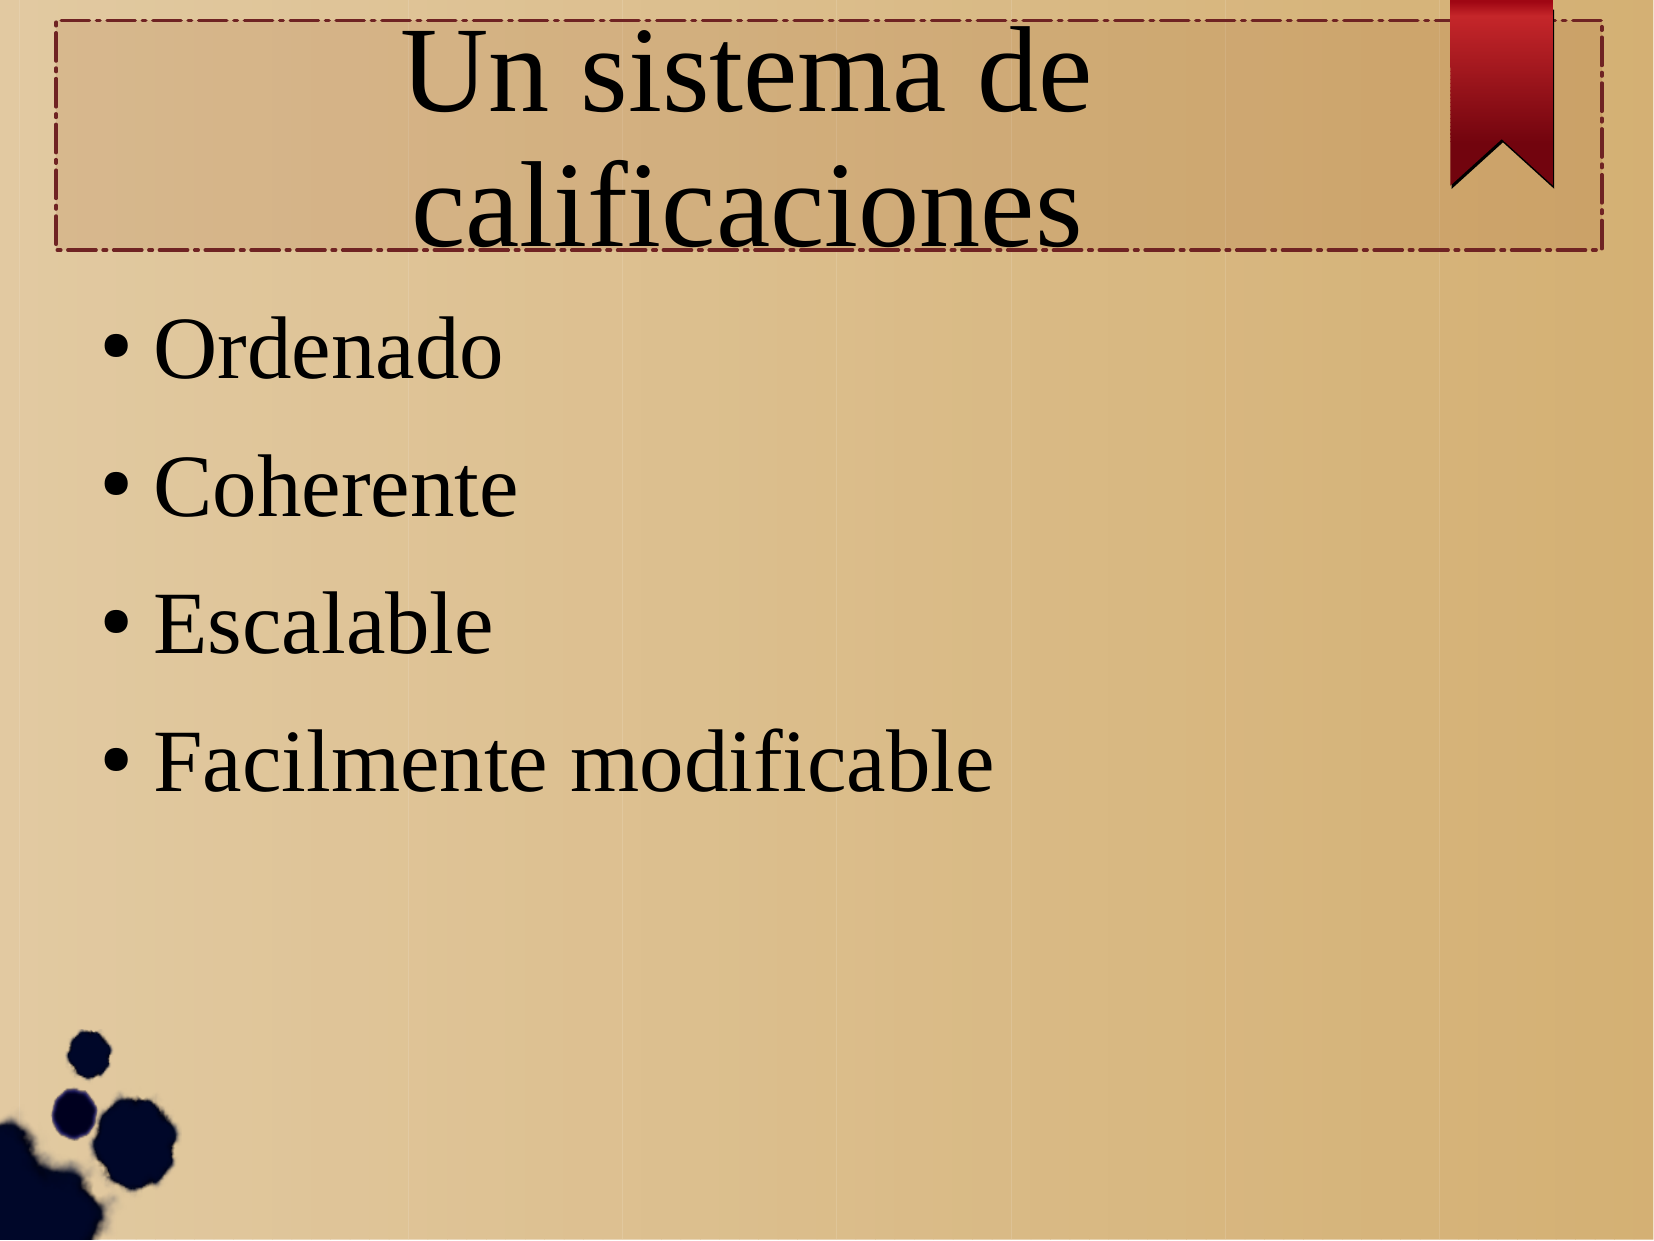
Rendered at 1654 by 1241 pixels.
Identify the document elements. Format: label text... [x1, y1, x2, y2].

list Ordenado Coherente Escalable Facilmente modificable [82, 299, 1571, 1019]
title Un sistema de calificaciones [82, 2, 1412, 274]
